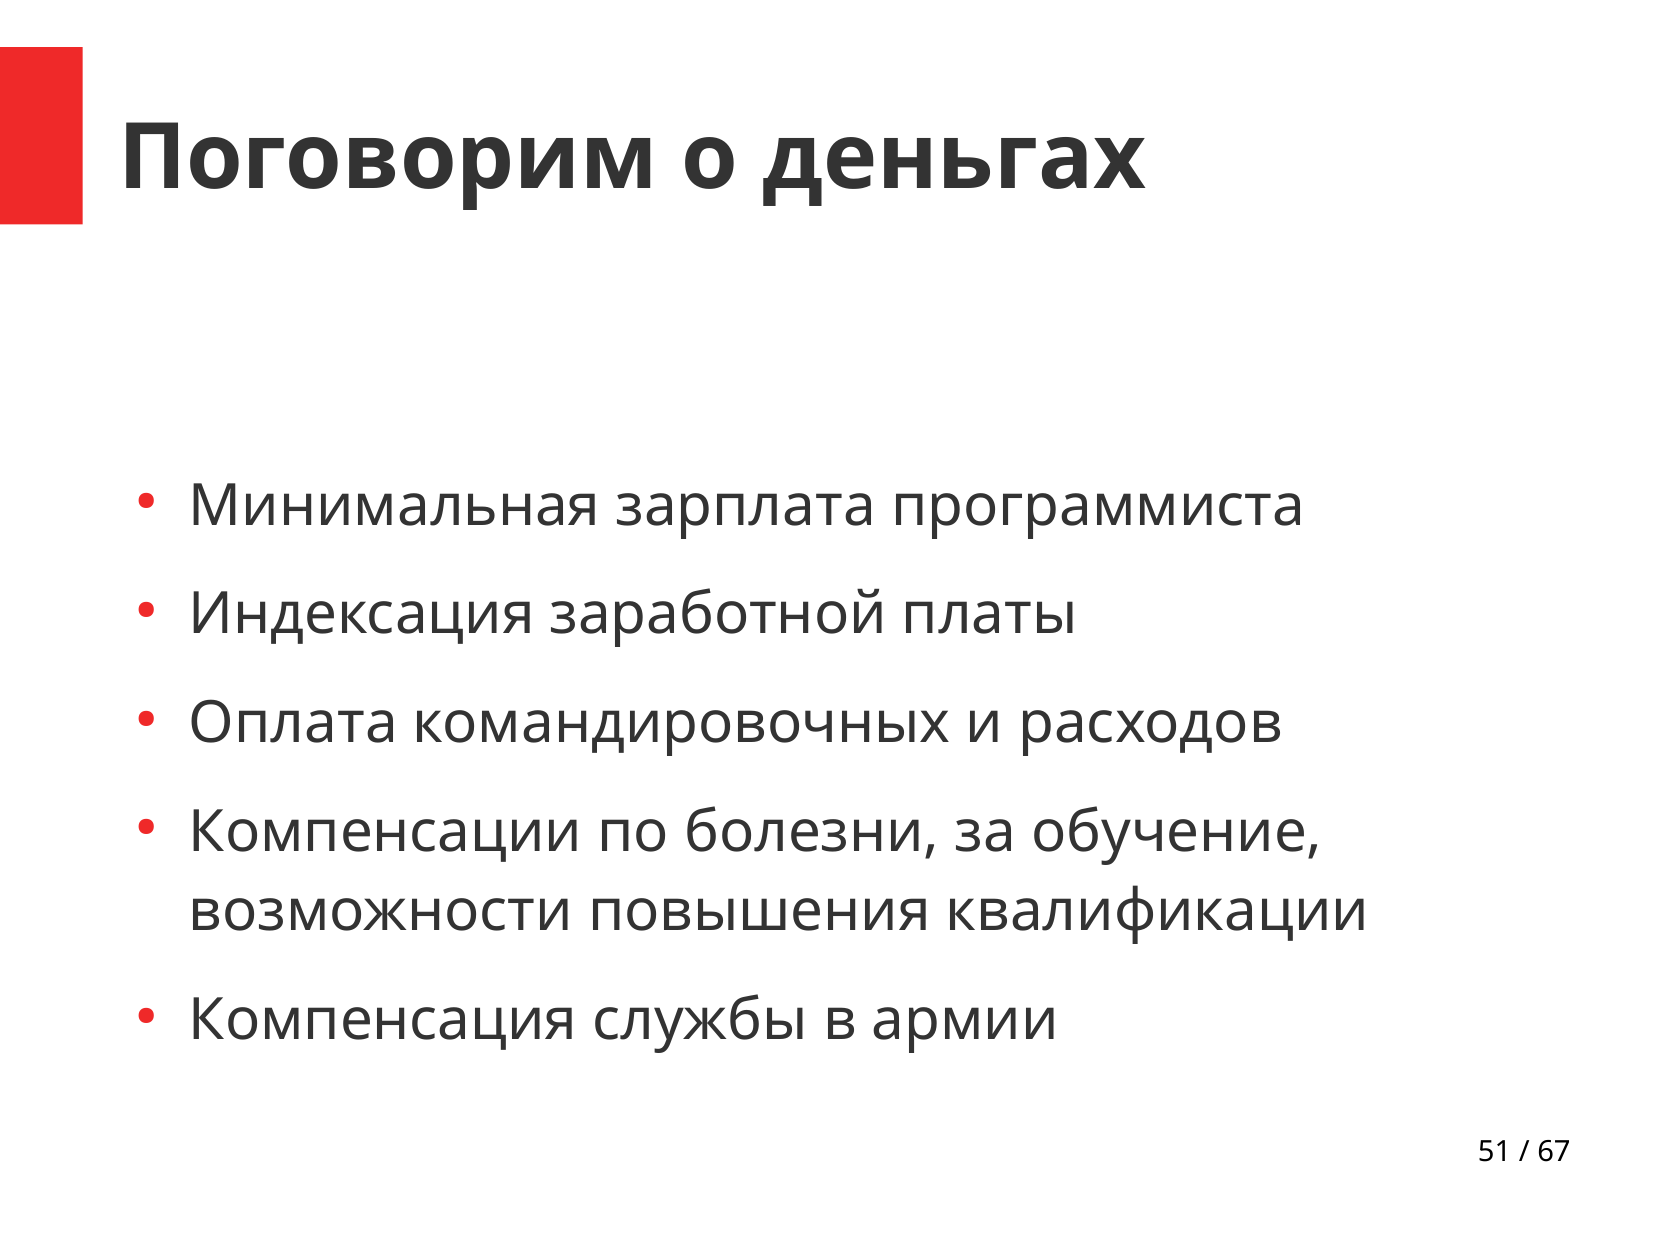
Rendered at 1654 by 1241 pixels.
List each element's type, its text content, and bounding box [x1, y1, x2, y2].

list Минимальная зарплата программиста Индексация заработной платы Оплата командировочных и расходов Компенсации по болезни, за обучение, возможности повышения квалификации Компенсация службы в армии [118, 354, 1536, 1074]
title Поговорим о деньгах [118, 49, 1571, 257]
